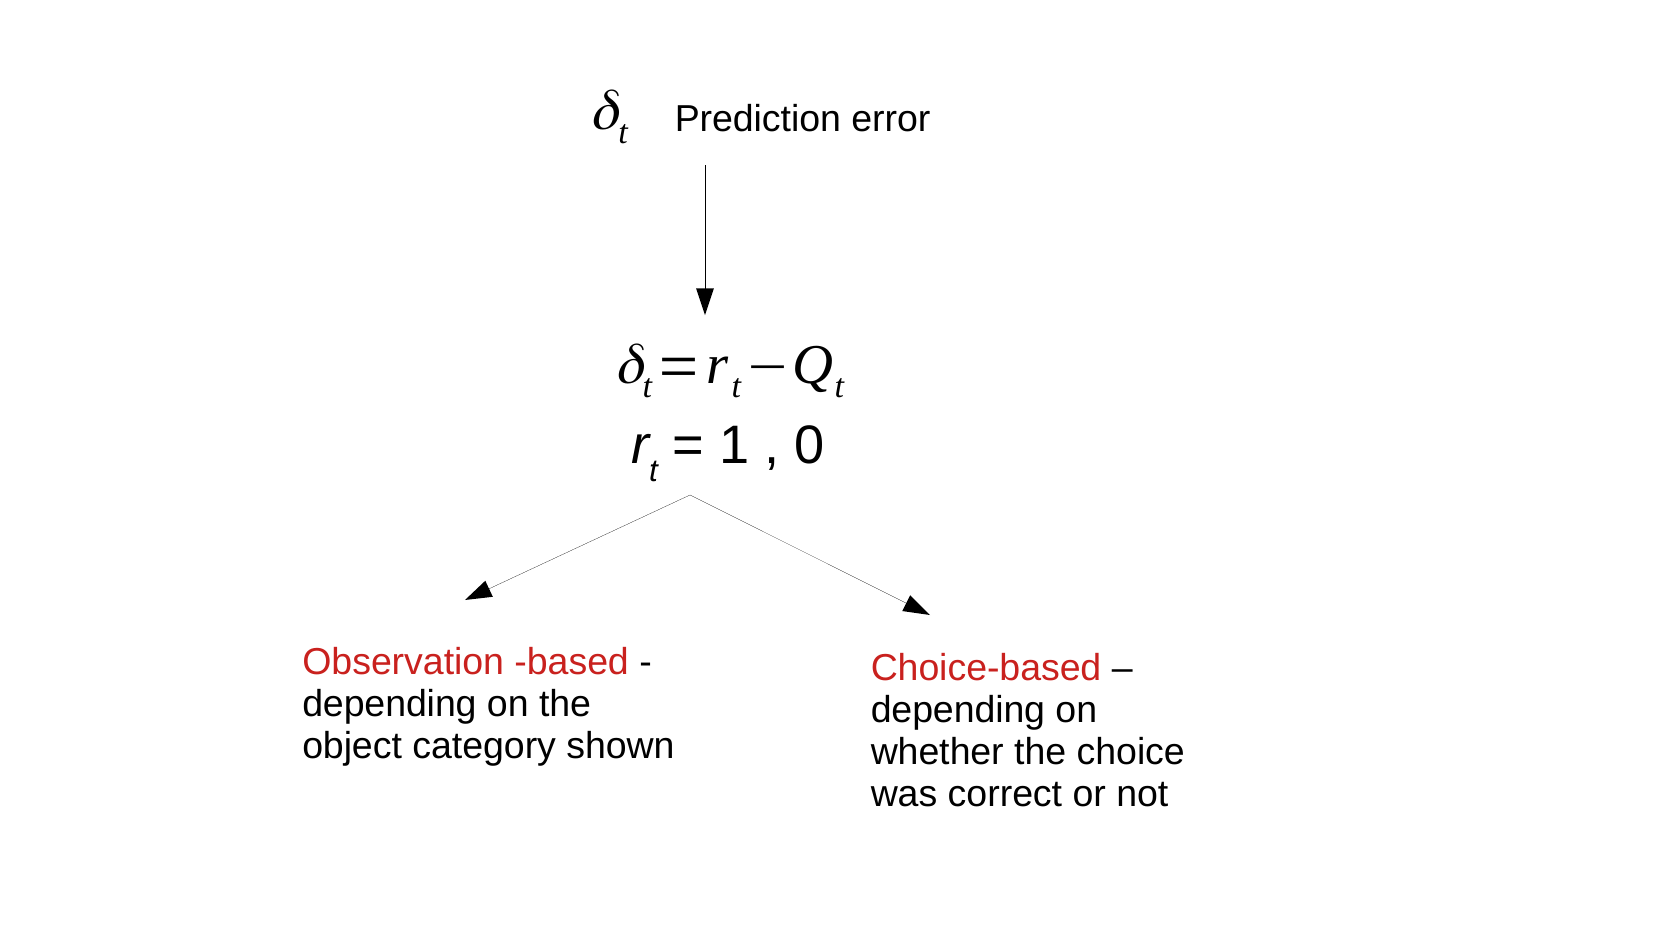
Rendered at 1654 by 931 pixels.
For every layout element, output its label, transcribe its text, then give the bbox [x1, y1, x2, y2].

chart [575, 87, 646, 151]
text_box rt = 1 , 0 [607, 406, 841, 496]
text_box Prediction error [660, 90, 1366, 147]
text_box Choice-based – depending on whether the choice was correct or not [856, 639, 1201, 865]
chart [600, 334, 861, 406]
text_box Observation -based - depending on the object category shown [287, 633, 691, 901]
